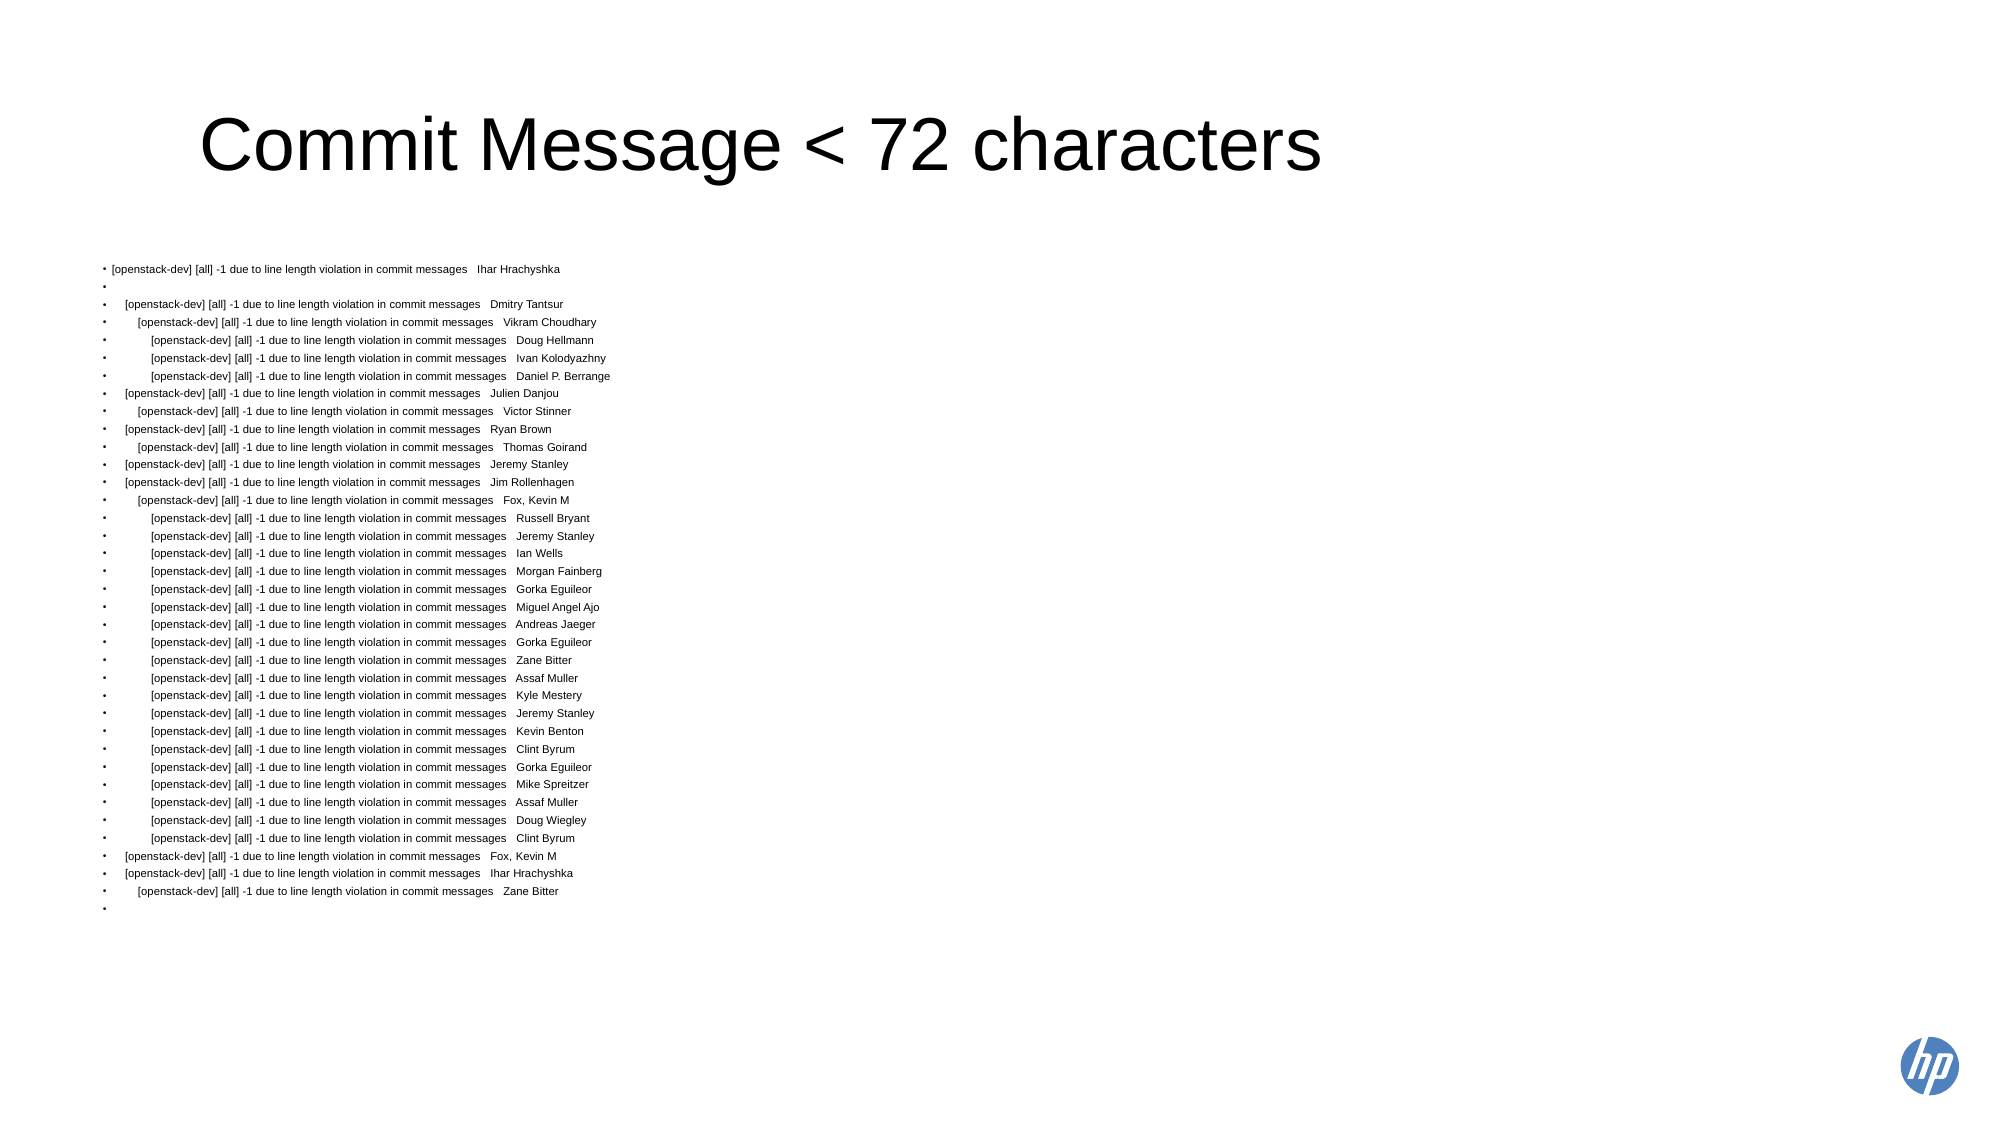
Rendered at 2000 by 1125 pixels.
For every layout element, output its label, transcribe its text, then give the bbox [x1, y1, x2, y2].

title Commit Message < 72 characters [11, 16, 1512, 272]
list [openstack-dev] [all] -1 due to line length violation in commit messages Ihar Hrachyshka [openstack-dev] [all] -1 due to line length violation in commit messages Dmitry Tantsur [openstack-dev] [all] -1 due to line length violation in commit messages Vikram Choudhary [openstack-dev] [all] -1 due to line length violation in commit messages Doug Hellmann [openstack-dev] [all] -1 due to line length violation in commit messages Ivan Kolodyazhny [openstack-dev] [all] -1 due to line length violation in commit messages Daniel P. Berrange [openstack-dev] [all] -1 due to line length violation in commit messages Julien Danjou [openstack-dev] [all] -1 due to line length violation in commit messages Victor Stinner [openstack-dev] [all] -1 due to line length violation in commit messages Ryan Brown [openstack-dev] [all] -1 due to line length violation in commit messages Thomas Goirand [openstack-dev] [all] -1 due to line length violation in commit messages Jeremy Stanley [openstack-dev] [all] -1 due to line length violation in commit messages Jim Rollenhagen [openstack-dev] [all] -1 due to line length violation in commit messages Fox, Kevin M [openstack-dev] [all] -1 due to line length violation in commit messages Russell Bryant [openstack-dev] [all] -1 due to line length violation in commit messages Jeremy Stanley [openstack-dev] [all] -1 due to line length violation in commit messages Ian Wells [openstack-dev] [all] -1 due to line length violation in commit messages Morgan Fainberg [openstack-dev] [all] -1 due to line length violation in commit messages Gorka Eguileor [openstack-dev] [all] -1 due to line length violation in commit messages Miguel Angel Ajo [openstack-dev] [all] -1 due to line length violation in commit messages Andreas Jaeger [openstack-dev] [all] -1 due to line length violation in commit messages Gorka Eguileor [openstack-dev] [all] -1 due to line length violation in commit messages Zane Bitter [openstack-dev] [all] -1 due to line length violation in commit messages Assaf Muller [openstack-dev] [all] -1 due to line length violation in commit messages Kyle Mestery [openstack-dev] [all] -1 due to line length violation in commit messages Jeremy Stanley [openstack-dev] [all] -1 due to line length violation in commit messages Kevin Benton [openstack-dev] [all] -1 due to line length violation in commit messages Clint Byrum [openstack-dev] [all] -1 due to line length violation in commit messages Gorka Eguileor [openstack-dev] [all] -1 due to line length violation in commit messages Mike Spreitzer [openstack-dev] [all] -1 due to line length violation in commit messages Assaf Muller [openstack-dev] [all] -1 due to line length violation in commit messages Doug Wiegley [openstack-dev] [all] -1 due to line length violation in commit messages Clint Byrum [openstack-dev] [all] -1 due to line length violation in commit messages Fox, Kevin M [openstack-dev] [all] -1 due to line length violation in commit messages Ihar Hrachyshka [openstack-dev] [all] -1 due to line length violation in commit messages Zane Bitter [99, 263, 978, 916]
